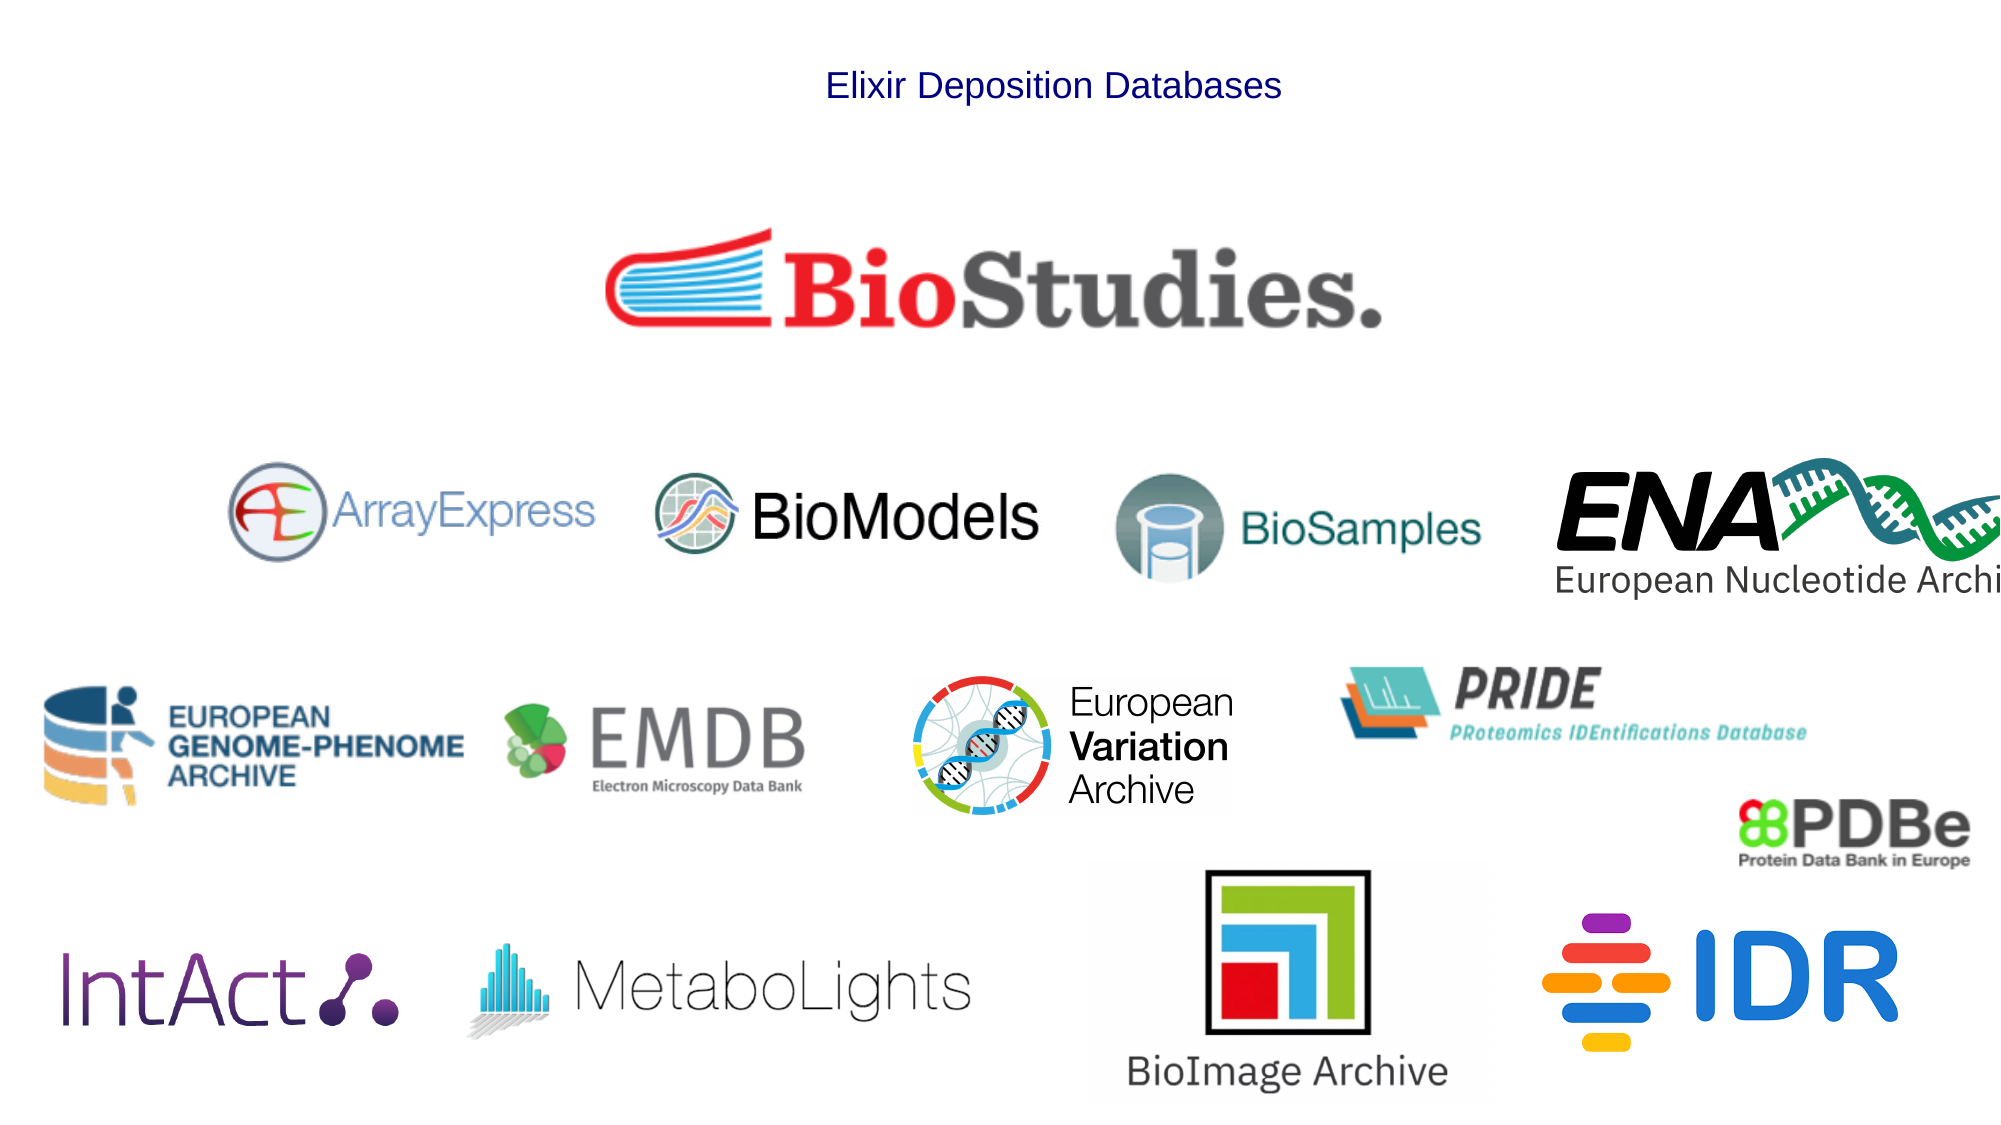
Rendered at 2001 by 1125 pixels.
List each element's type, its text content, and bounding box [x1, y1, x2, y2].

picture [461, 934, 980, 1046]
picture [913, 676, 1232, 815]
picture [35, 924, 426, 1055]
text_box Elixir Deposition Databases [590, 53, 1518, 114]
picture [495, 688, 814, 802]
picture [1557, 458, 2000, 600]
picture [225, 459, 602, 566]
picture [1542, 913, 1898, 1052]
picture [1723, 786, 1981, 886]
picture [638, 460, 1057, 573]
picture [1093, 456, 1521, 602]
picture [1331, 652, 1823, 759]
picture [1082, 859, 1494, 1106]
picture [597, 203, 1403, 357]
picture [25, 674, 473, 817]
